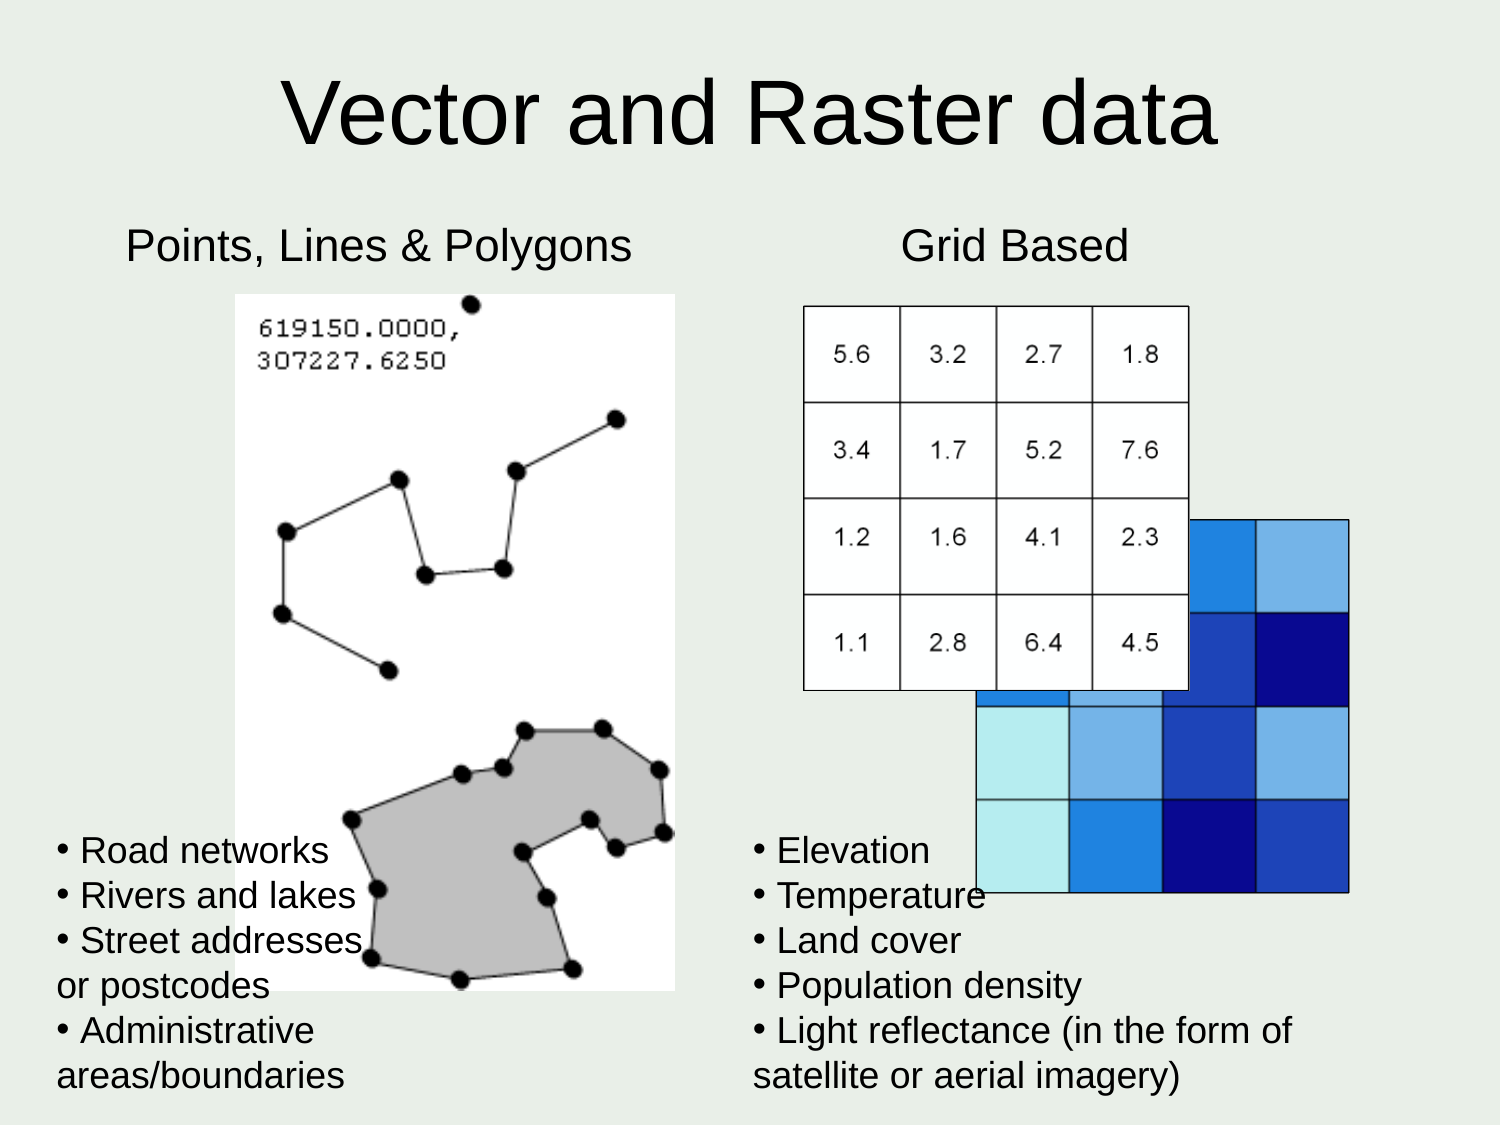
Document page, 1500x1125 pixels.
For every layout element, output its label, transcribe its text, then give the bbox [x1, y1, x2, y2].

picture [803, 305, 1350, 819]
text_box Grid Based [887, 208, 1144, 278]
text_box Elevation Temperature Land cover Population density Light reflectance (in the form of satellite or aerial imagery) [739, 819, 1350, 1104]
text_box Points, Lines & Polygons [111, 208, 647, 278]
picture [235, 294, 675, 992]
title Vector and Raster data [75, 45, 1425, 233]
text_box Road networks Rivers and lakes Street addresses or postcodes Administrative areas/boundaries [42, 819, 579, 1104]
